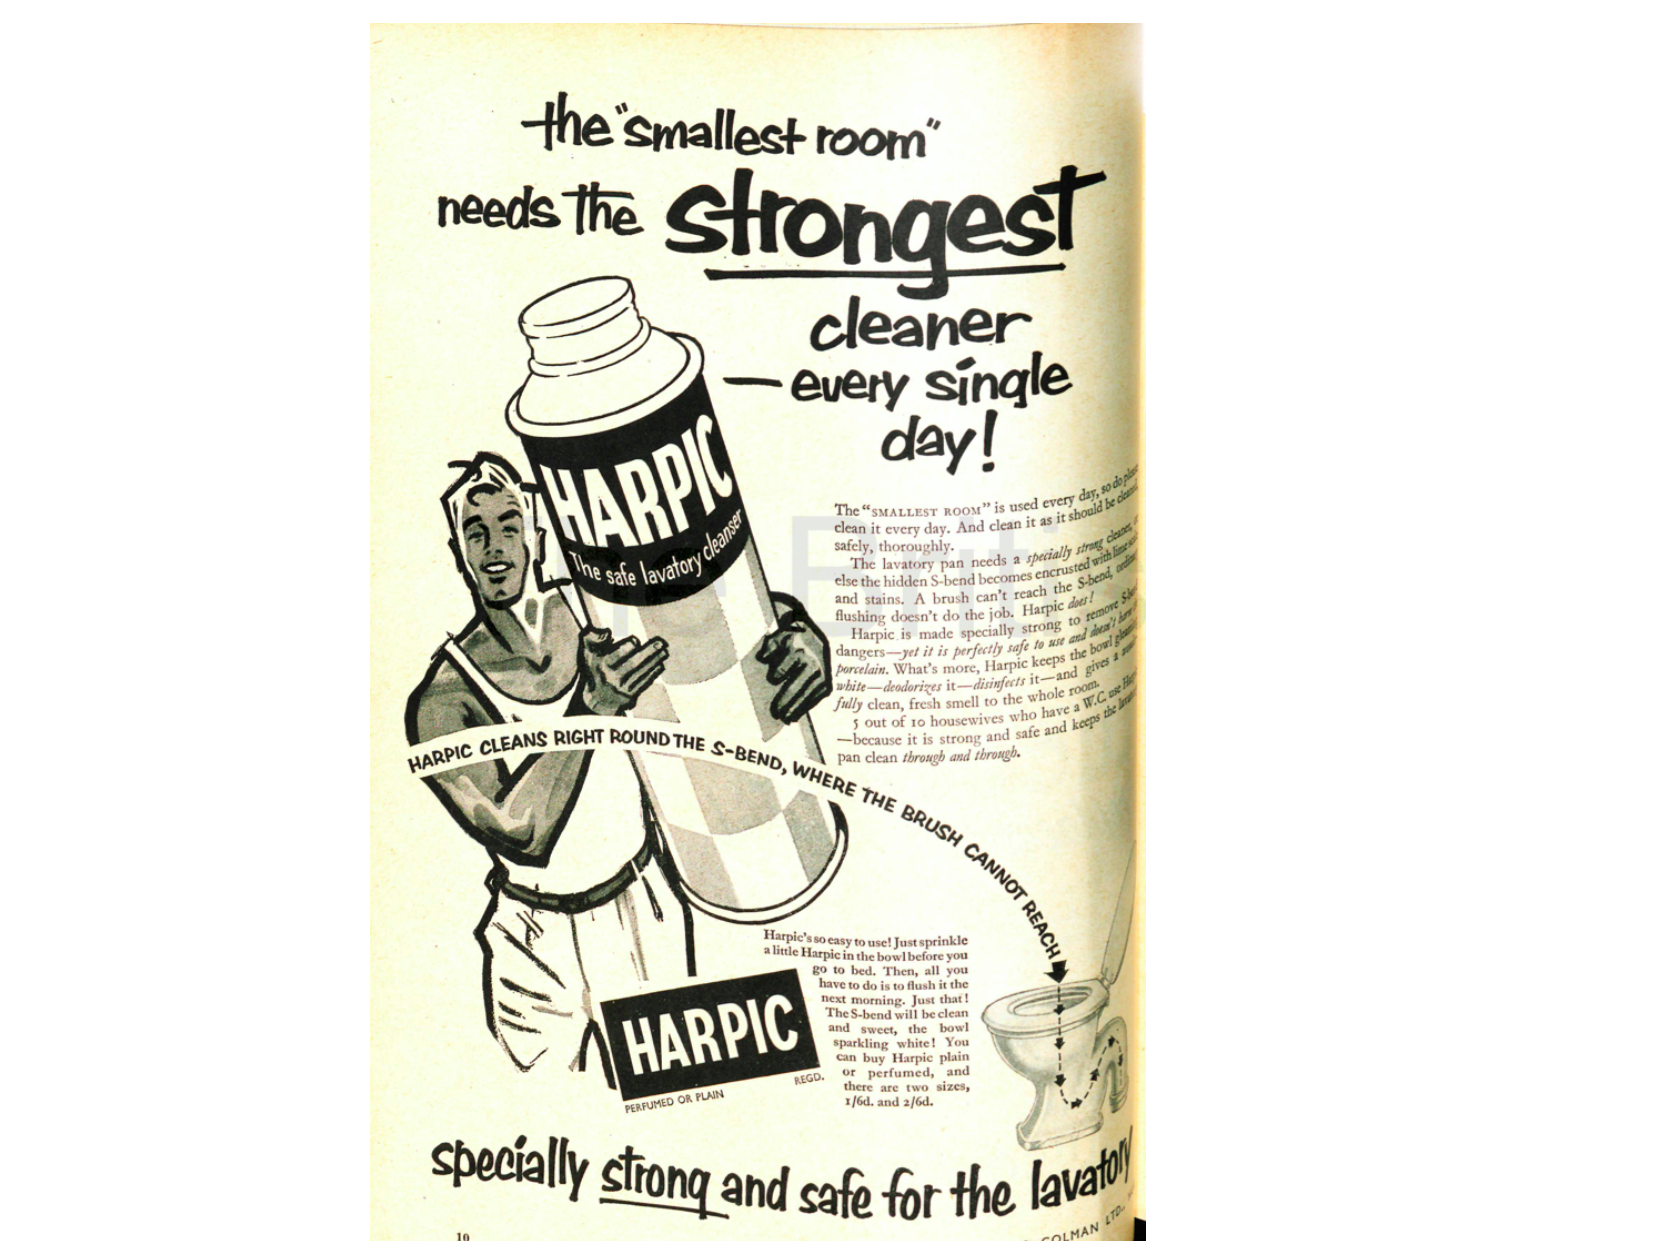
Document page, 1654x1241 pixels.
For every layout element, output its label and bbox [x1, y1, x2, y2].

picture [370, 23, 1146, 1241]
